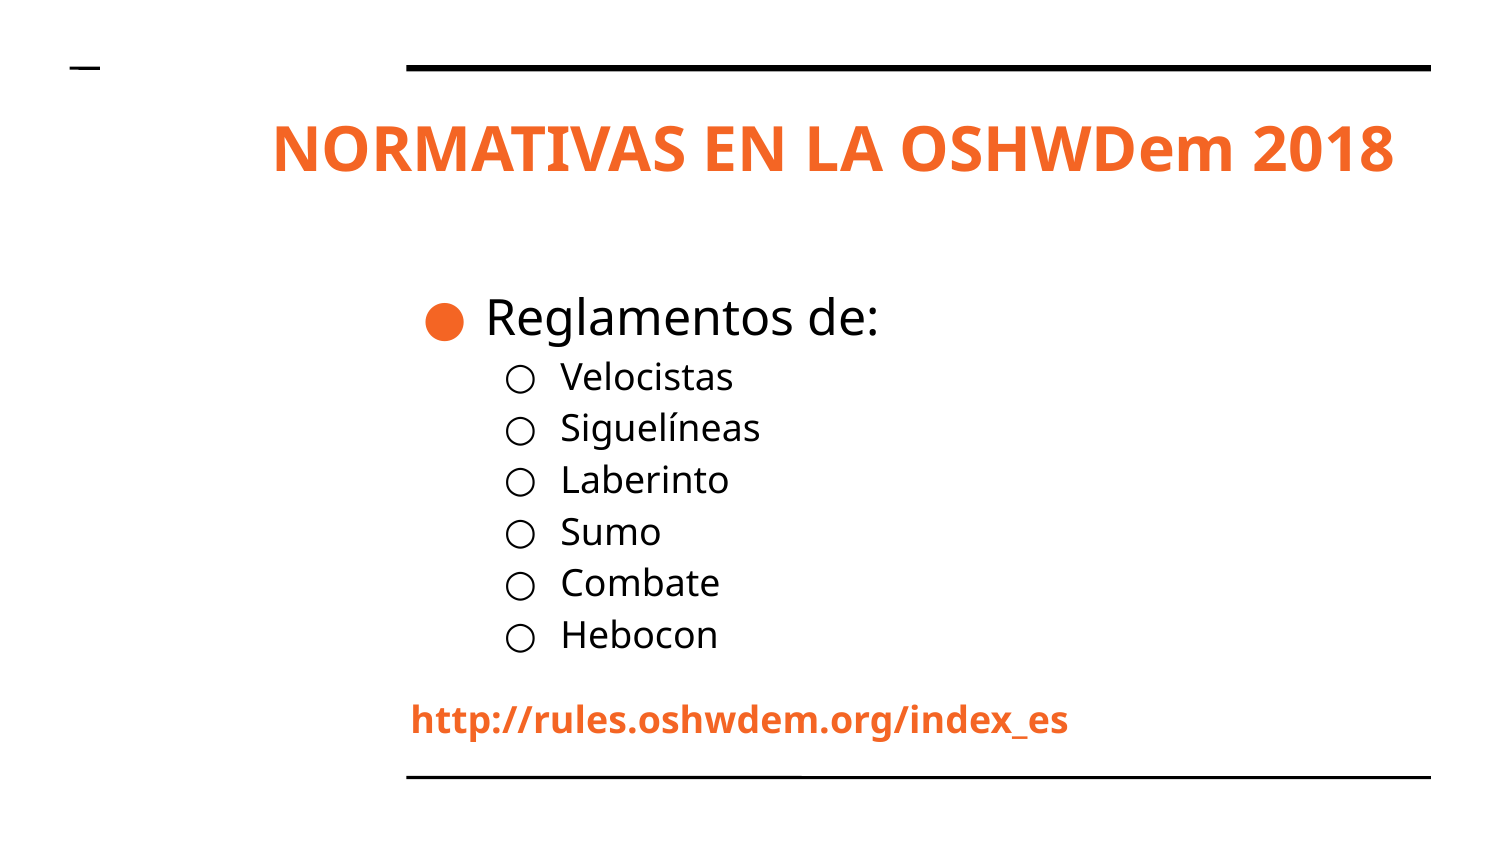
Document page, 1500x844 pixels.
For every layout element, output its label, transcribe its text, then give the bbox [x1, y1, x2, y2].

list Reglamentos de: Velocistas Siguelíneas Laberinto Sumo Combate Hebocon http://rules.oshwdem.org/index_es [395, 261, 1433, 755]
title NORMATIVAS EN LA OSHWDem 2018 [255, 94, 1431, 199]
